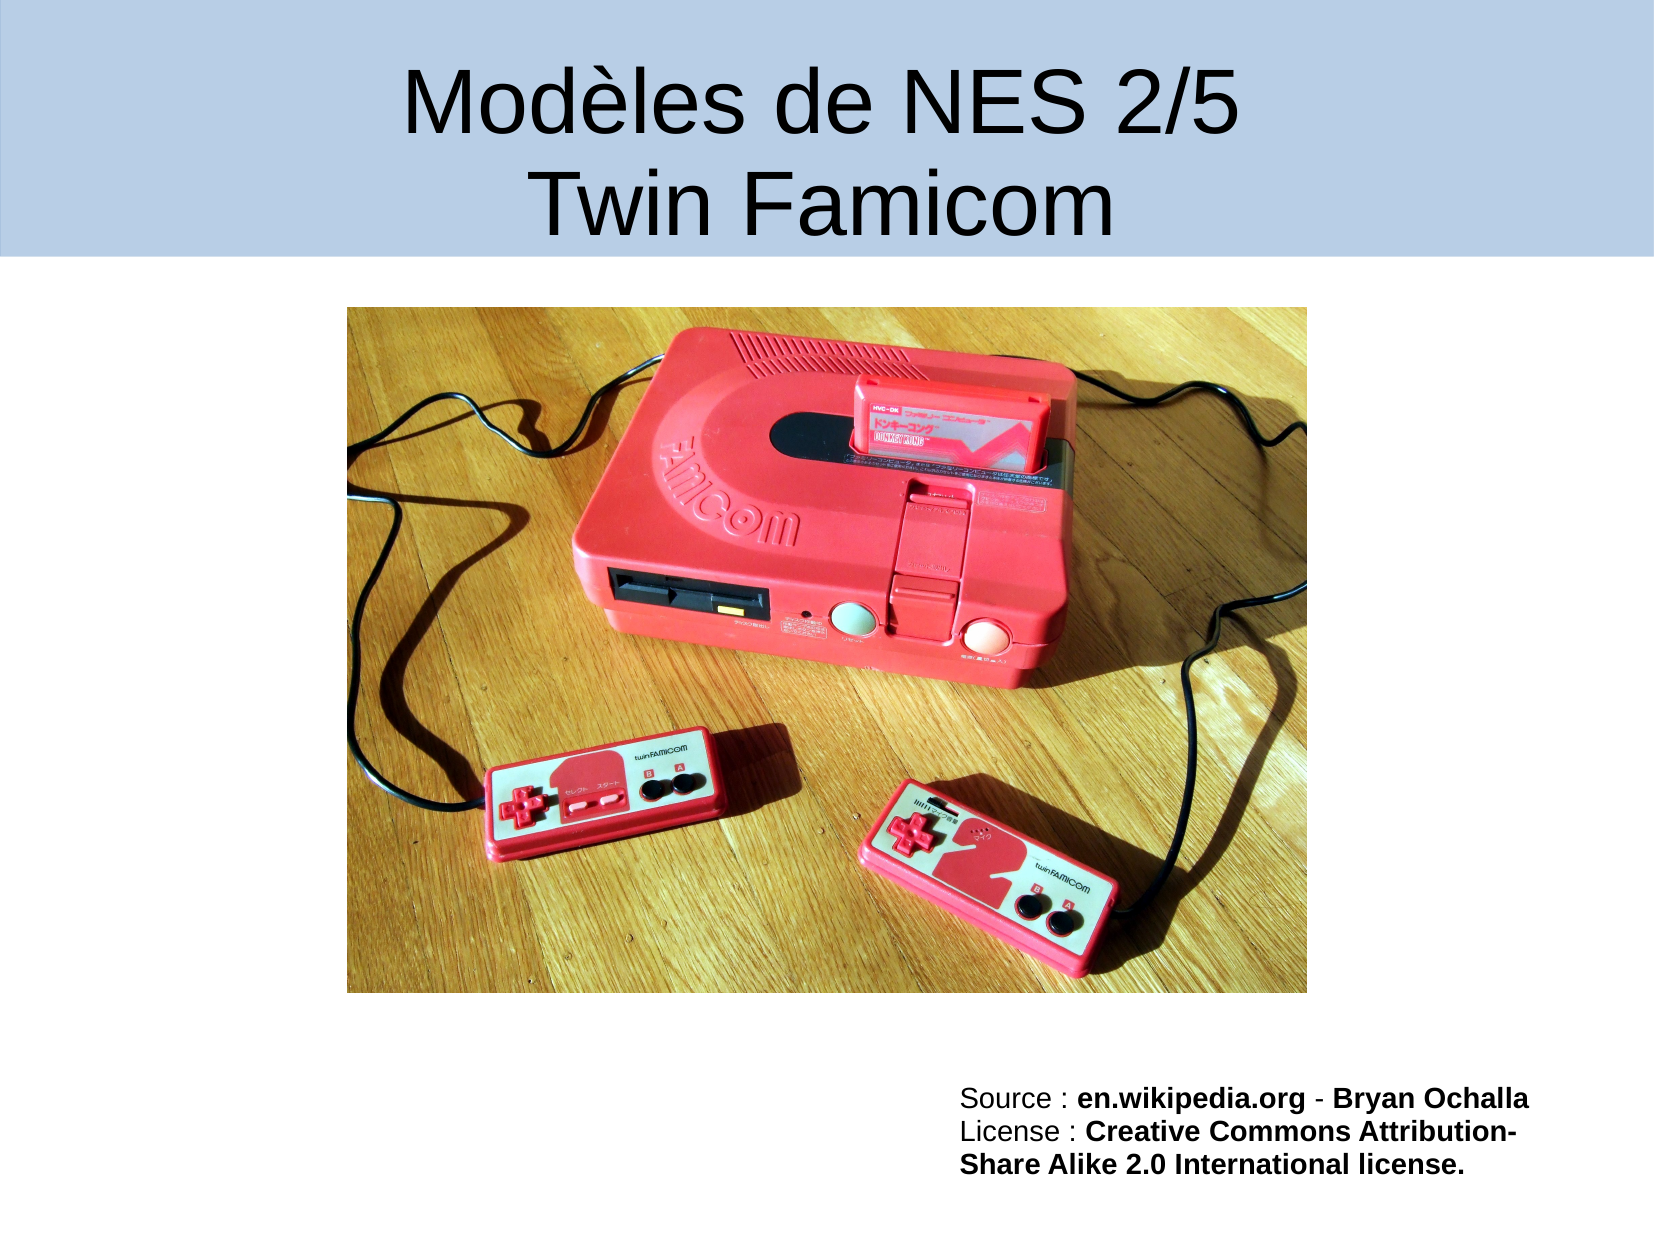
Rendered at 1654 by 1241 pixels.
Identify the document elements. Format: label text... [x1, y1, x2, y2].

picture [347, 307, 1307, 993]
text_box Source : en.wikipedia.org - Bryan Ochalla License : Creative Commons Attribution-Share Alike 2.0 International license. [944, 1074, 1612, 1193]
title Modèles de NES 2/5 Twin Famicom [82, 49, 1562, 257]
